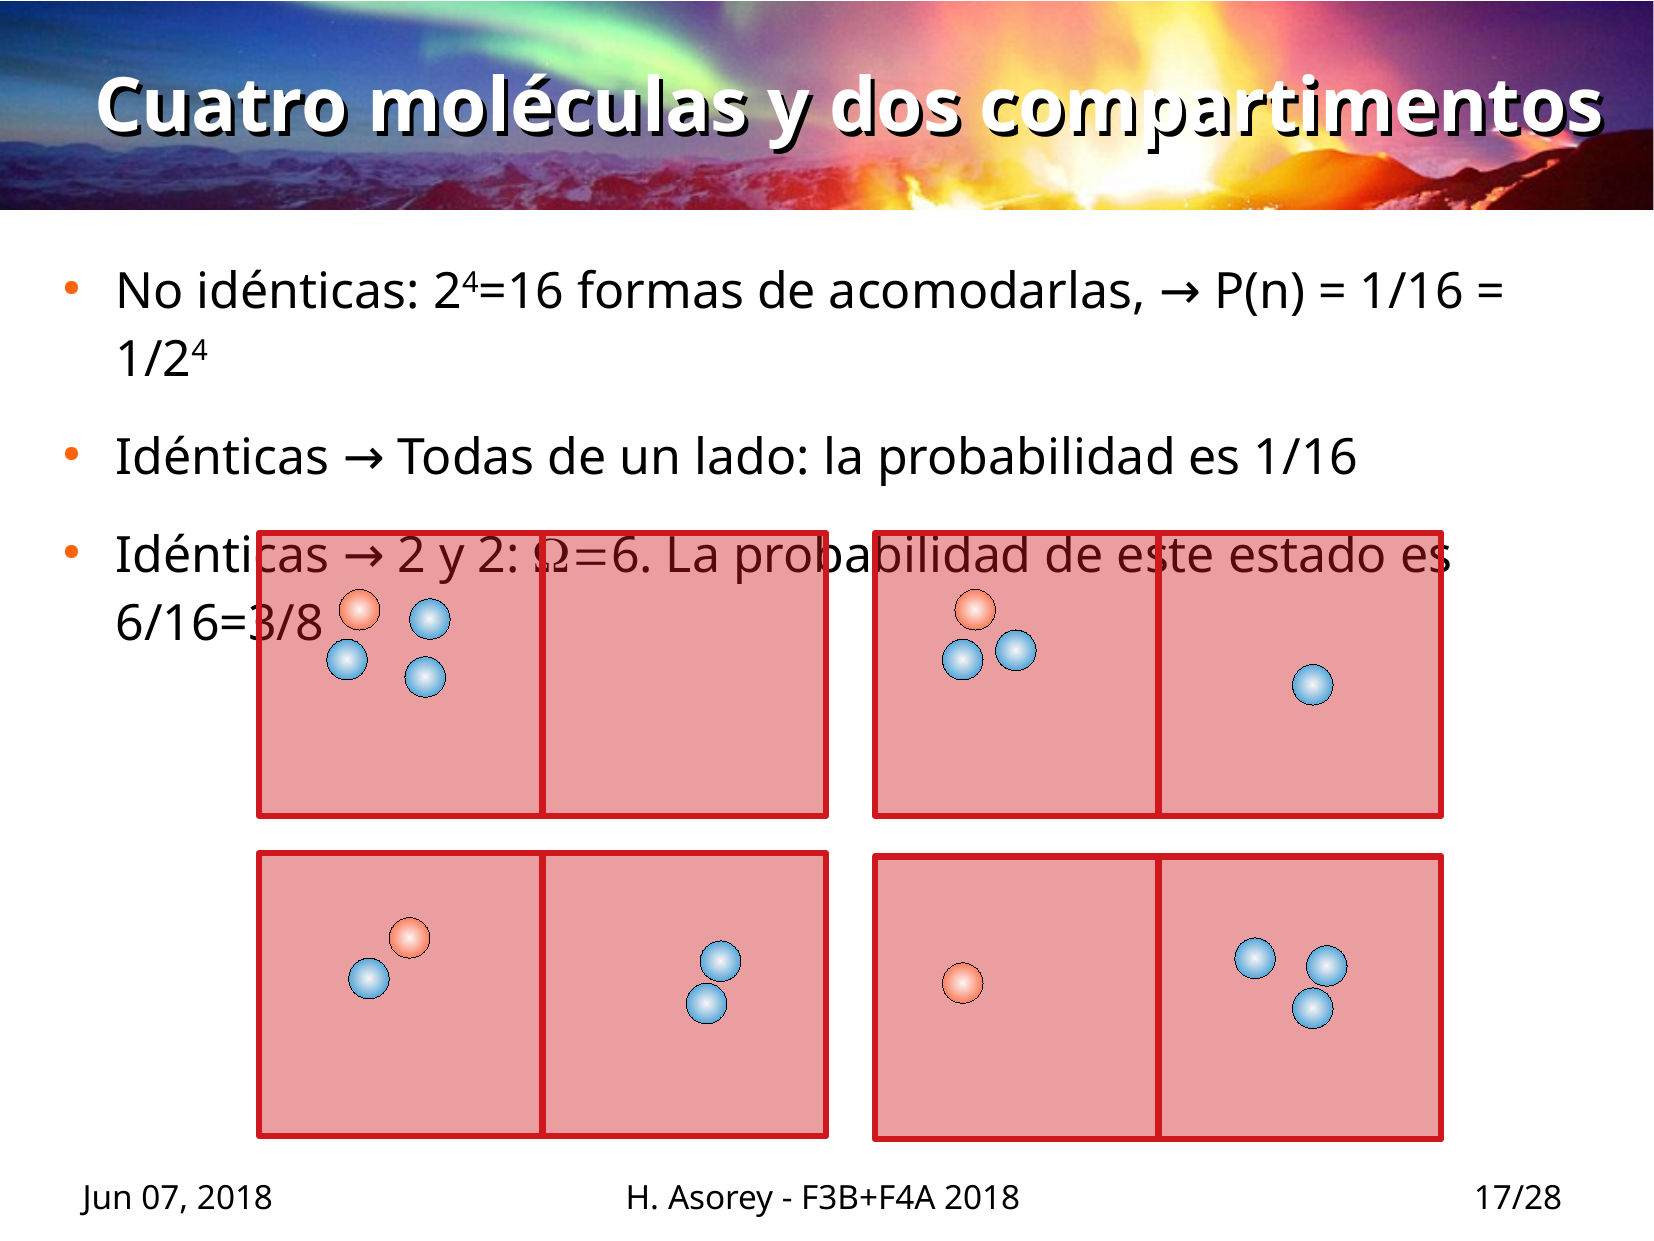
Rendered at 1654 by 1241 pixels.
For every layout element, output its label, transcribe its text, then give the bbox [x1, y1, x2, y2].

text_box [874, 856, 1442, 1140]
list No idénticas: 24=16 formas de acomodarlas, → P(n) = 1/16 = 1/24 Idénticas → Todas de un lado: la probabilidad es 1/16 Idénticas → 2 y 2: W=6. La probabilidad de este estado es 6/16=3/8 [45, 255, 1606, 1156]
title Cuatro moléculas y dos compartimentos [45, 15, 1606, 191]
text_box [259, 532, 826, 816]
text_box [259, 853, 826, 1137]
text_box [874, 532, 1442, 816]
picture [0, 1, 1654, 210]
